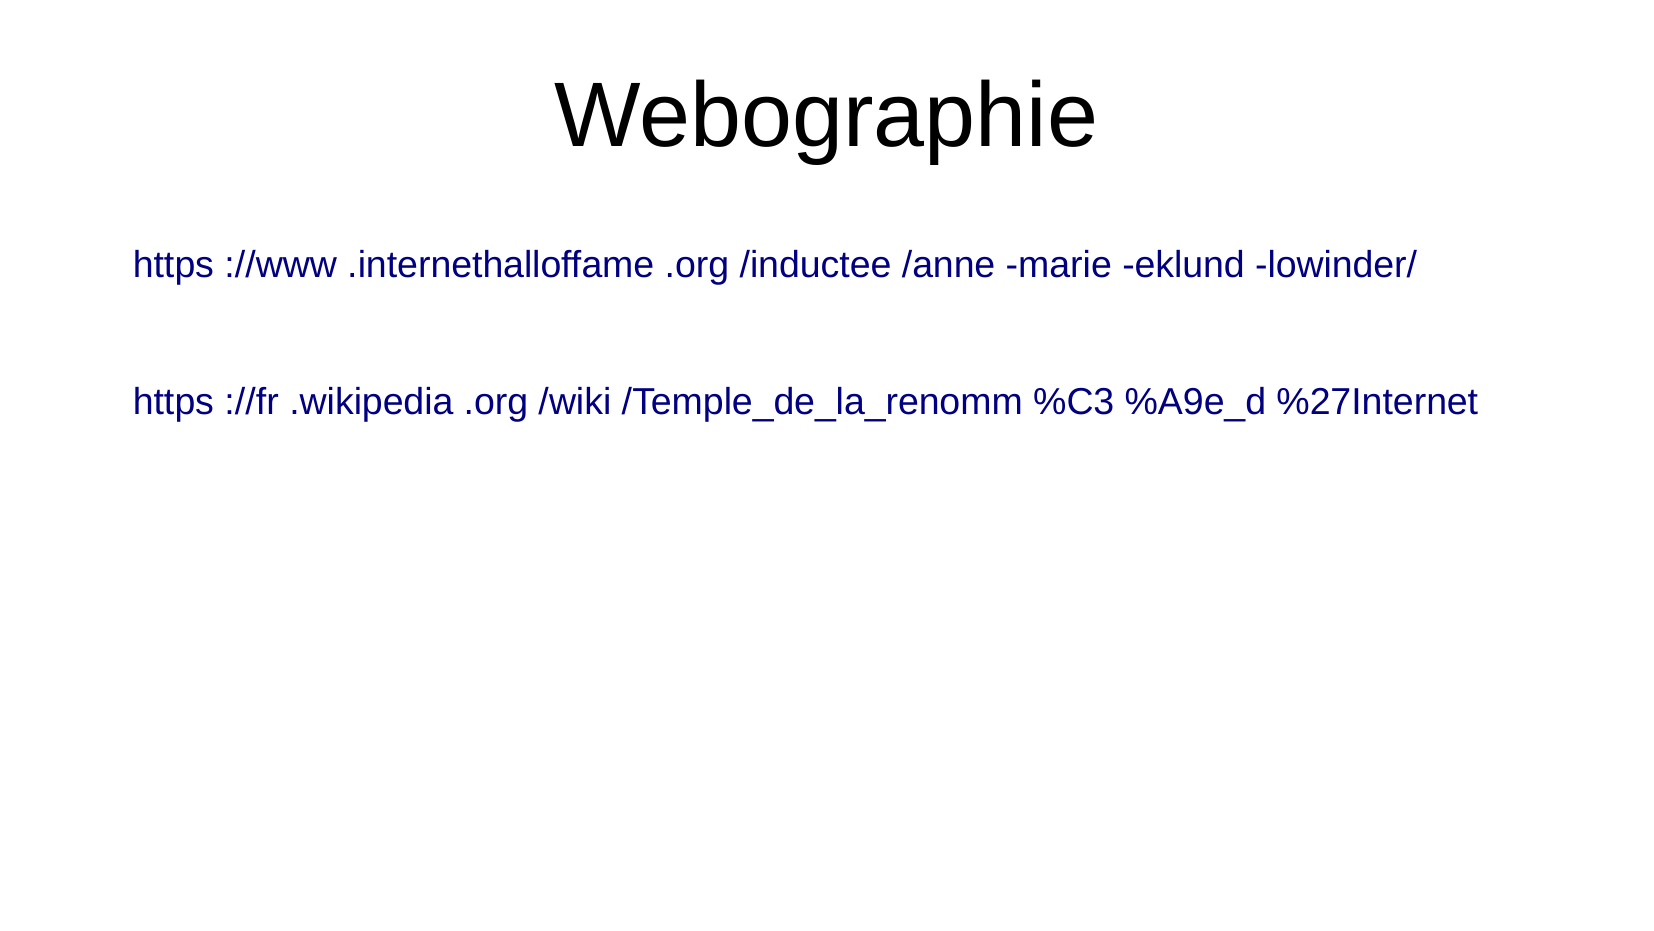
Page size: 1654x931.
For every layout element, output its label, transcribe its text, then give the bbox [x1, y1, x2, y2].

title Webographie [82, 37, 1571, 193]
text_box https ://www .internethalloffame .org /inductee /anne -marie -eklund -lowinder/ [118, 236, 1654, 307]
text_box https ://fr .wikipedia .org /wiki /Temple_de_la_renomm %C3 %A9e_d %27Internet [118, 372, 1595, 443]
